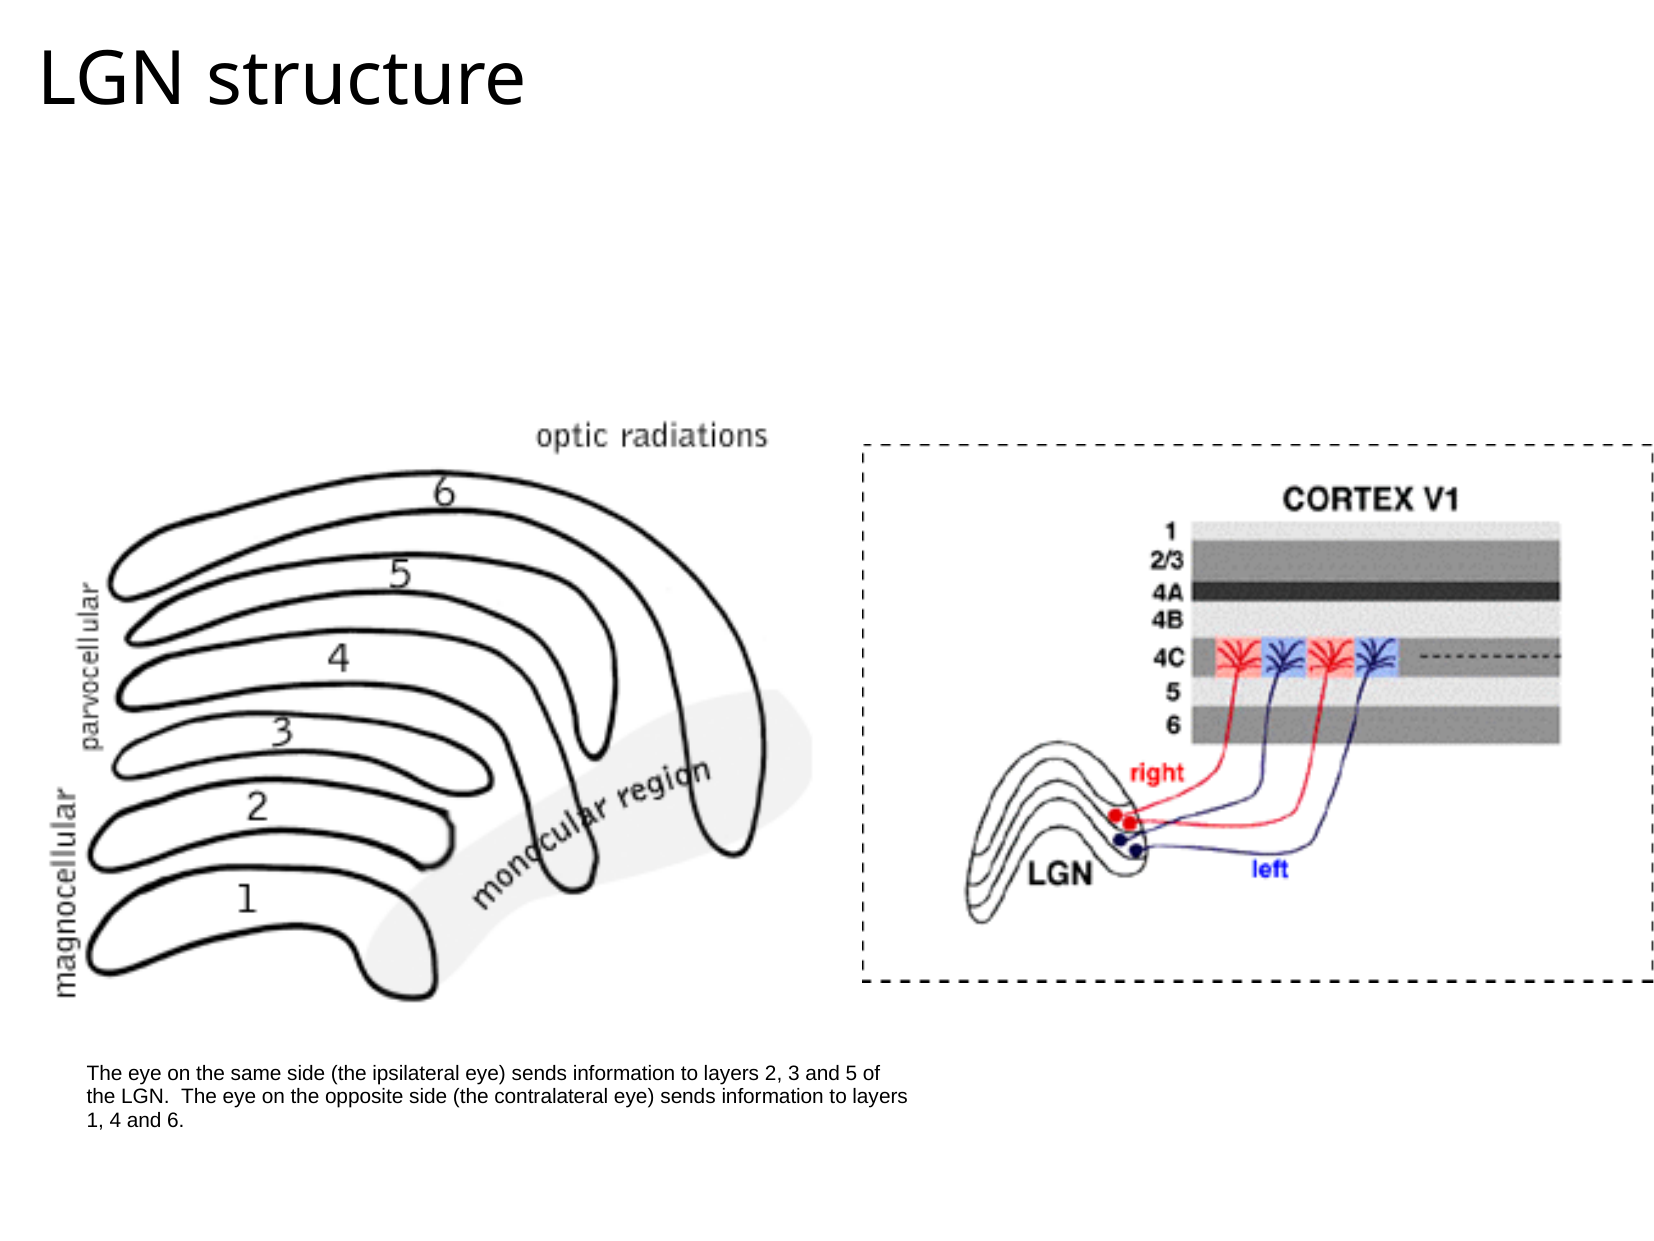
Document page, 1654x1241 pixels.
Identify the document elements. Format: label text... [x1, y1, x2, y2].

picture [862, 444, 1654, 983]
title LGN structure [37, 0, 1613, 151]
text_box The eye on the same side (the ipsilateral eye) sends information to layers 2, 3 and 5 of the LGN. The eye on the opposite side (the contralateral eye) sends information to layers 1, 4 and 6. [71, 1054, 926, 1189]
picture [30, 404, 823, 1023]
